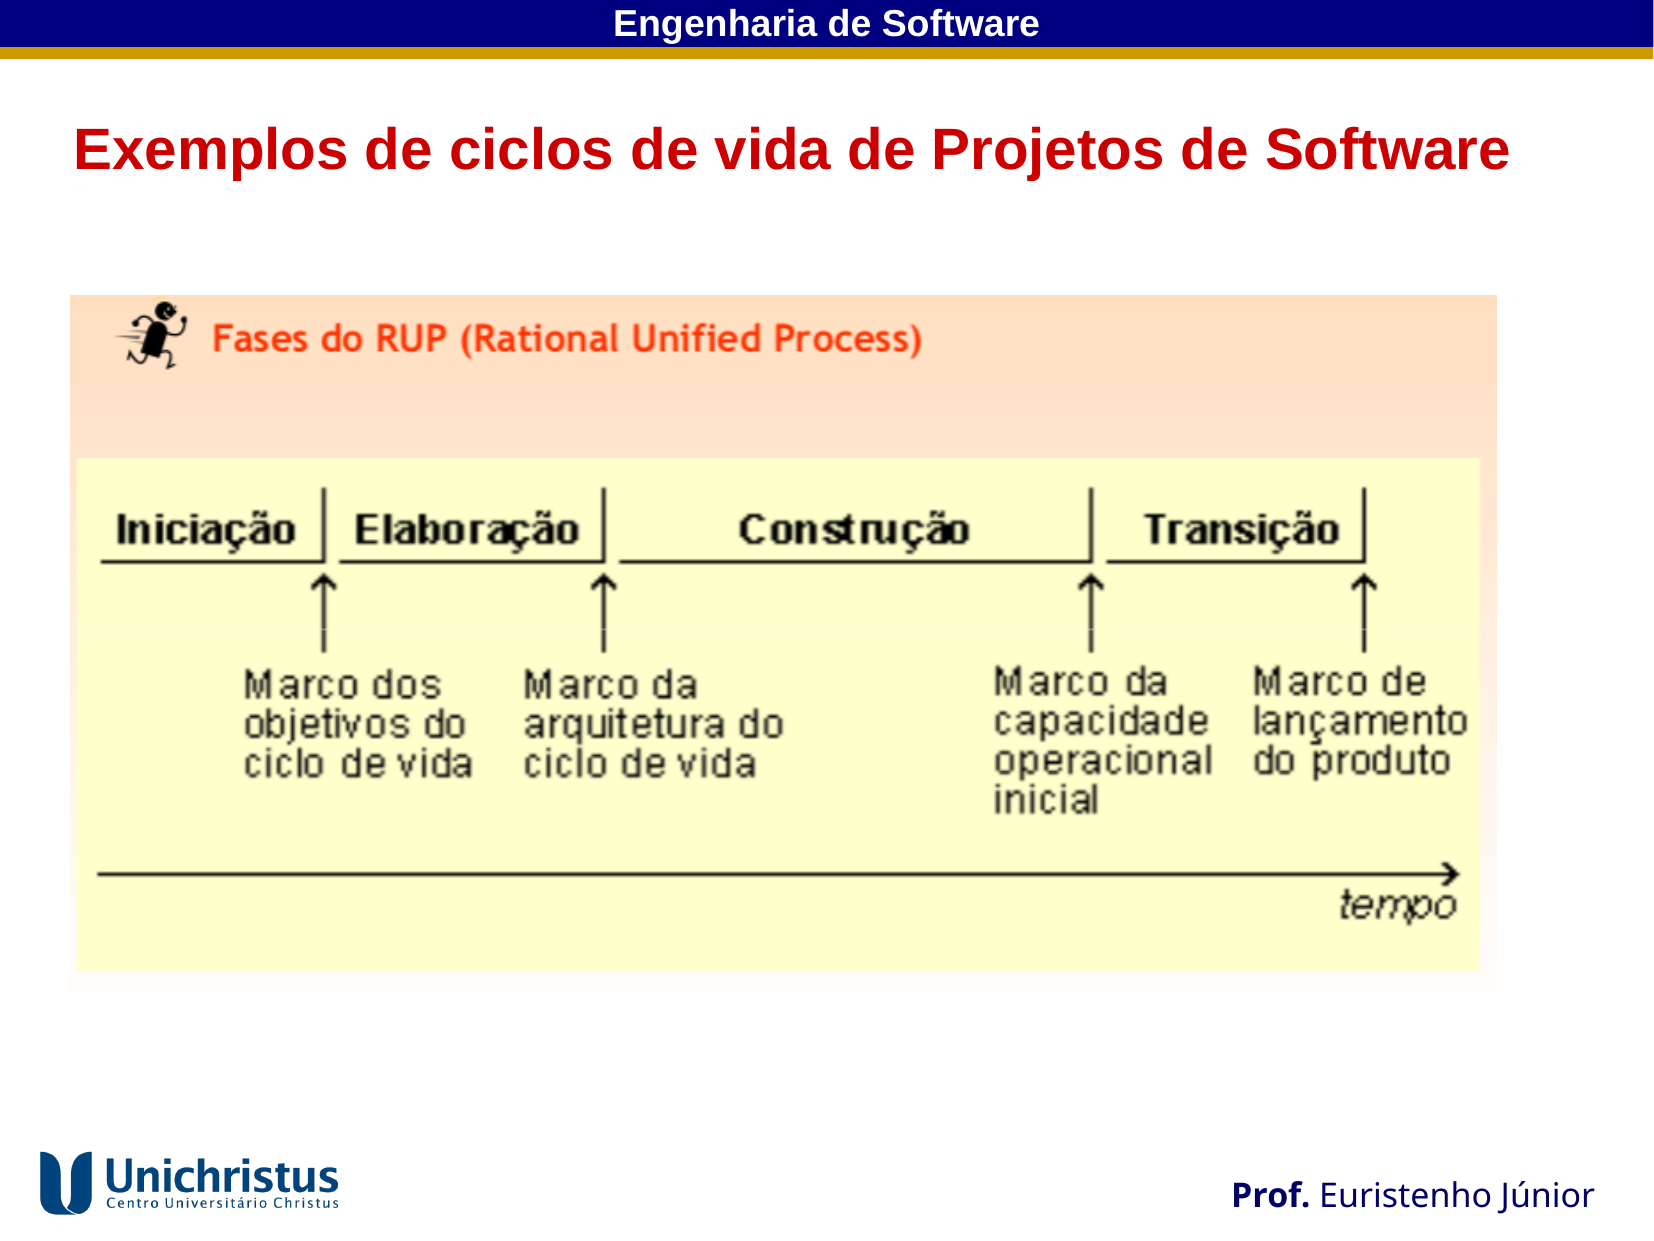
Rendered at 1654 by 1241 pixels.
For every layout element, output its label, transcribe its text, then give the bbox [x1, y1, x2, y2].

text_box Engenharia de Software [0, 0, 1654, 47]
text_box Exemplos de ciclos de vida de Projetos de Software [59, 109, 1654, 254]
picture [35, 1148, 343, 1217]
text_box Prof. Euristenho Júnior [1216, 1163, 1654, 1224]
picture [70, 295, 1497, 993]
text_box [0, 47, 1654, 60]
